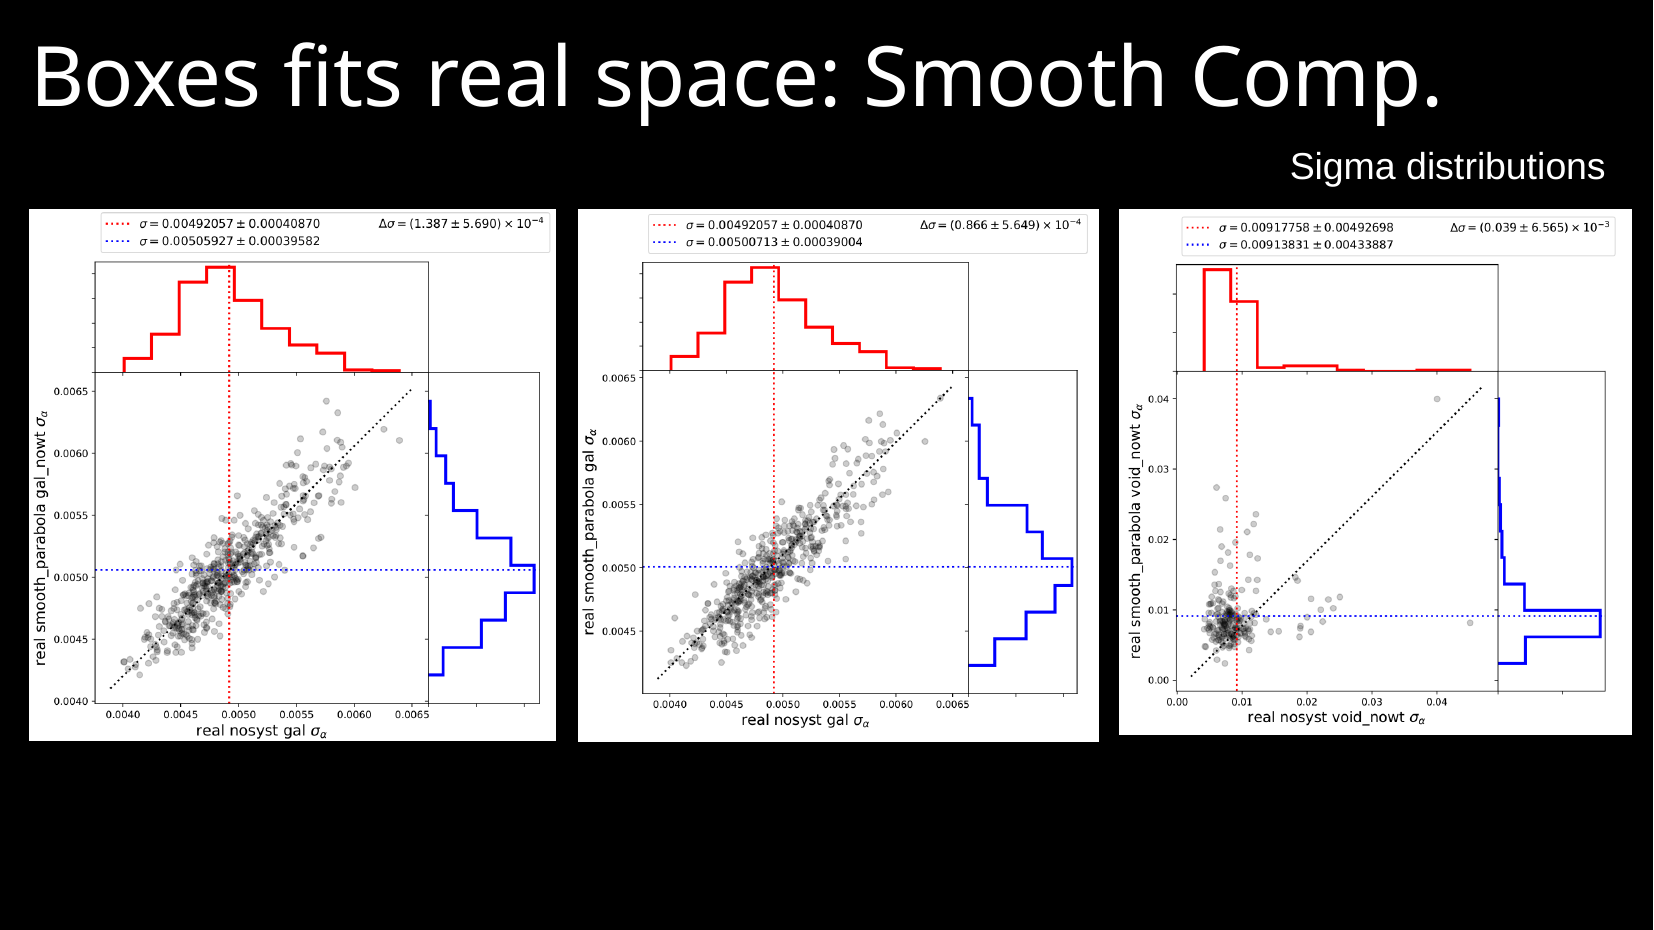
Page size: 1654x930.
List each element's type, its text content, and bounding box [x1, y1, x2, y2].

picture [29, 209, 556, 741]
title Boxes fits real space: Smooth Comp. [30, 13, 1506, 135]
picture [578, 209, 1099, 742]
text_box Sigma distributions [1275, 138, 1621, 195]
picture [1119, 209, 1632, 736]
